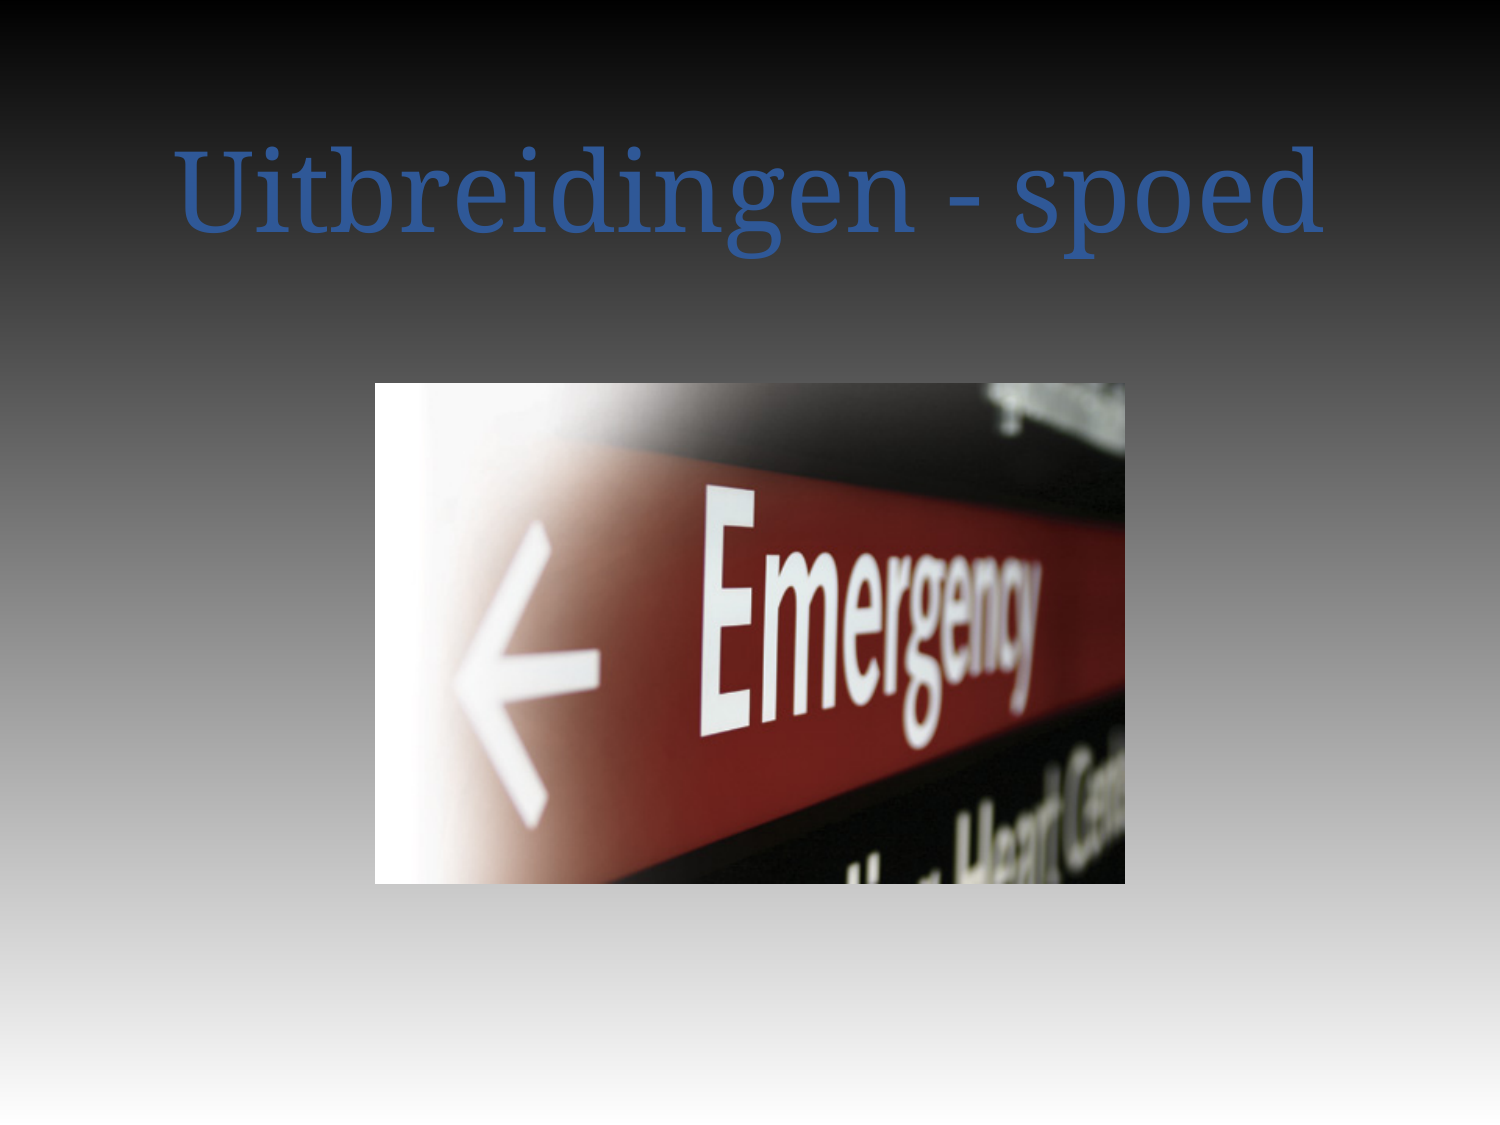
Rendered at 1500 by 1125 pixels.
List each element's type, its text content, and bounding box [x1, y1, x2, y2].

picture [375, 383, 1125, 884]
title Uitbreidingen - spoed [75, 0, 1425, 263]
